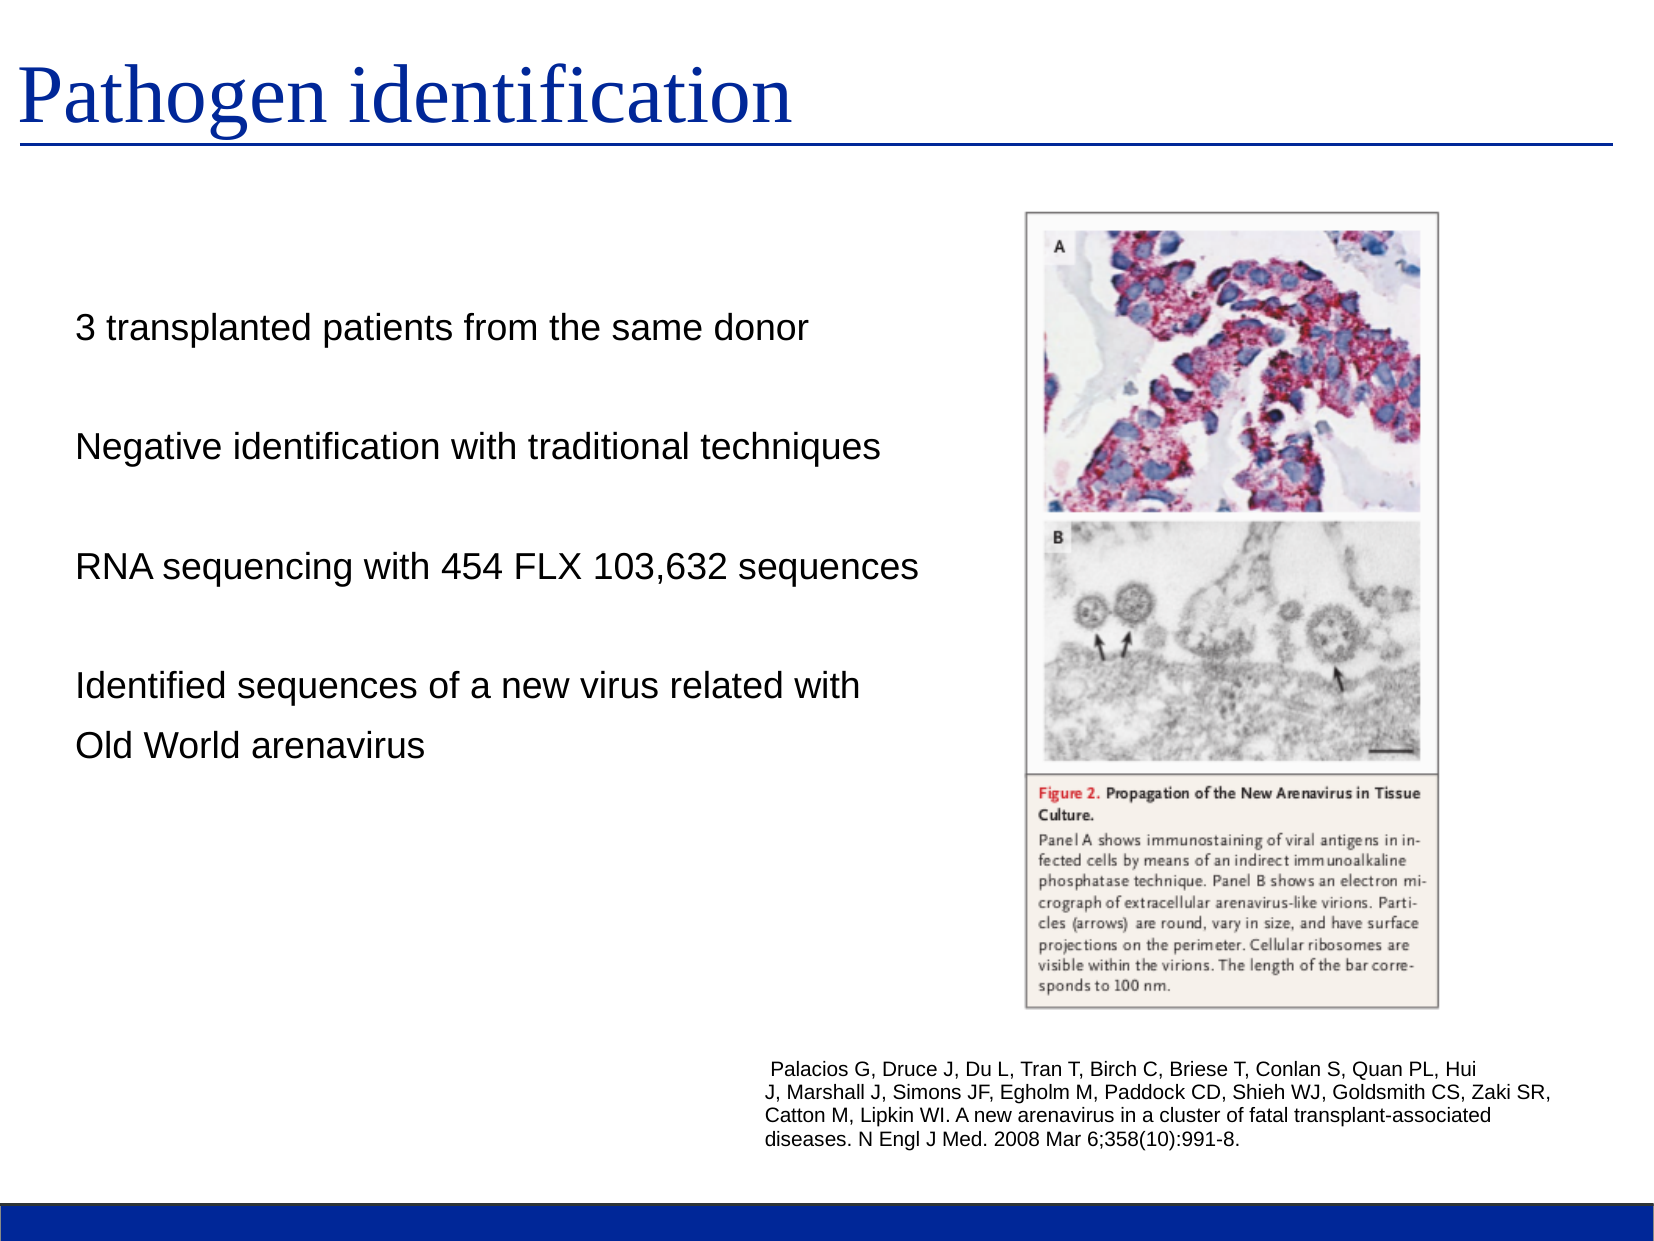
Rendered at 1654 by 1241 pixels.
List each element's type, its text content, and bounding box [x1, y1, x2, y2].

text_box Palacios G, Druce J, Du L, Tran T, Birch C, Briese T, Conlan S, Quan PL, Hui J, Marshall J, Simons JF, Egholm M, Paddock CD, Shieh WJ, Goldsmith CS, Zaki SR, Catton M, Lipkin WI. A new arenavirus in a cluster of fatal transplant-associated diseases. N Engl J Med. 2008 Mar 6;358(10):991-8. [750, 1050, 1572, 1159]
list 3 transplanted patients from the same donor Negative identification with traditional techniques RNA sequencing with 454 FLX 103,632 sequences Identified sequences of a new virus related with Old World arenavirus [75, 306, 1564, 1126]
picture [1012, 209, 1444, 1013]
title Pathogen identification [17, 0, 1589, 198]
